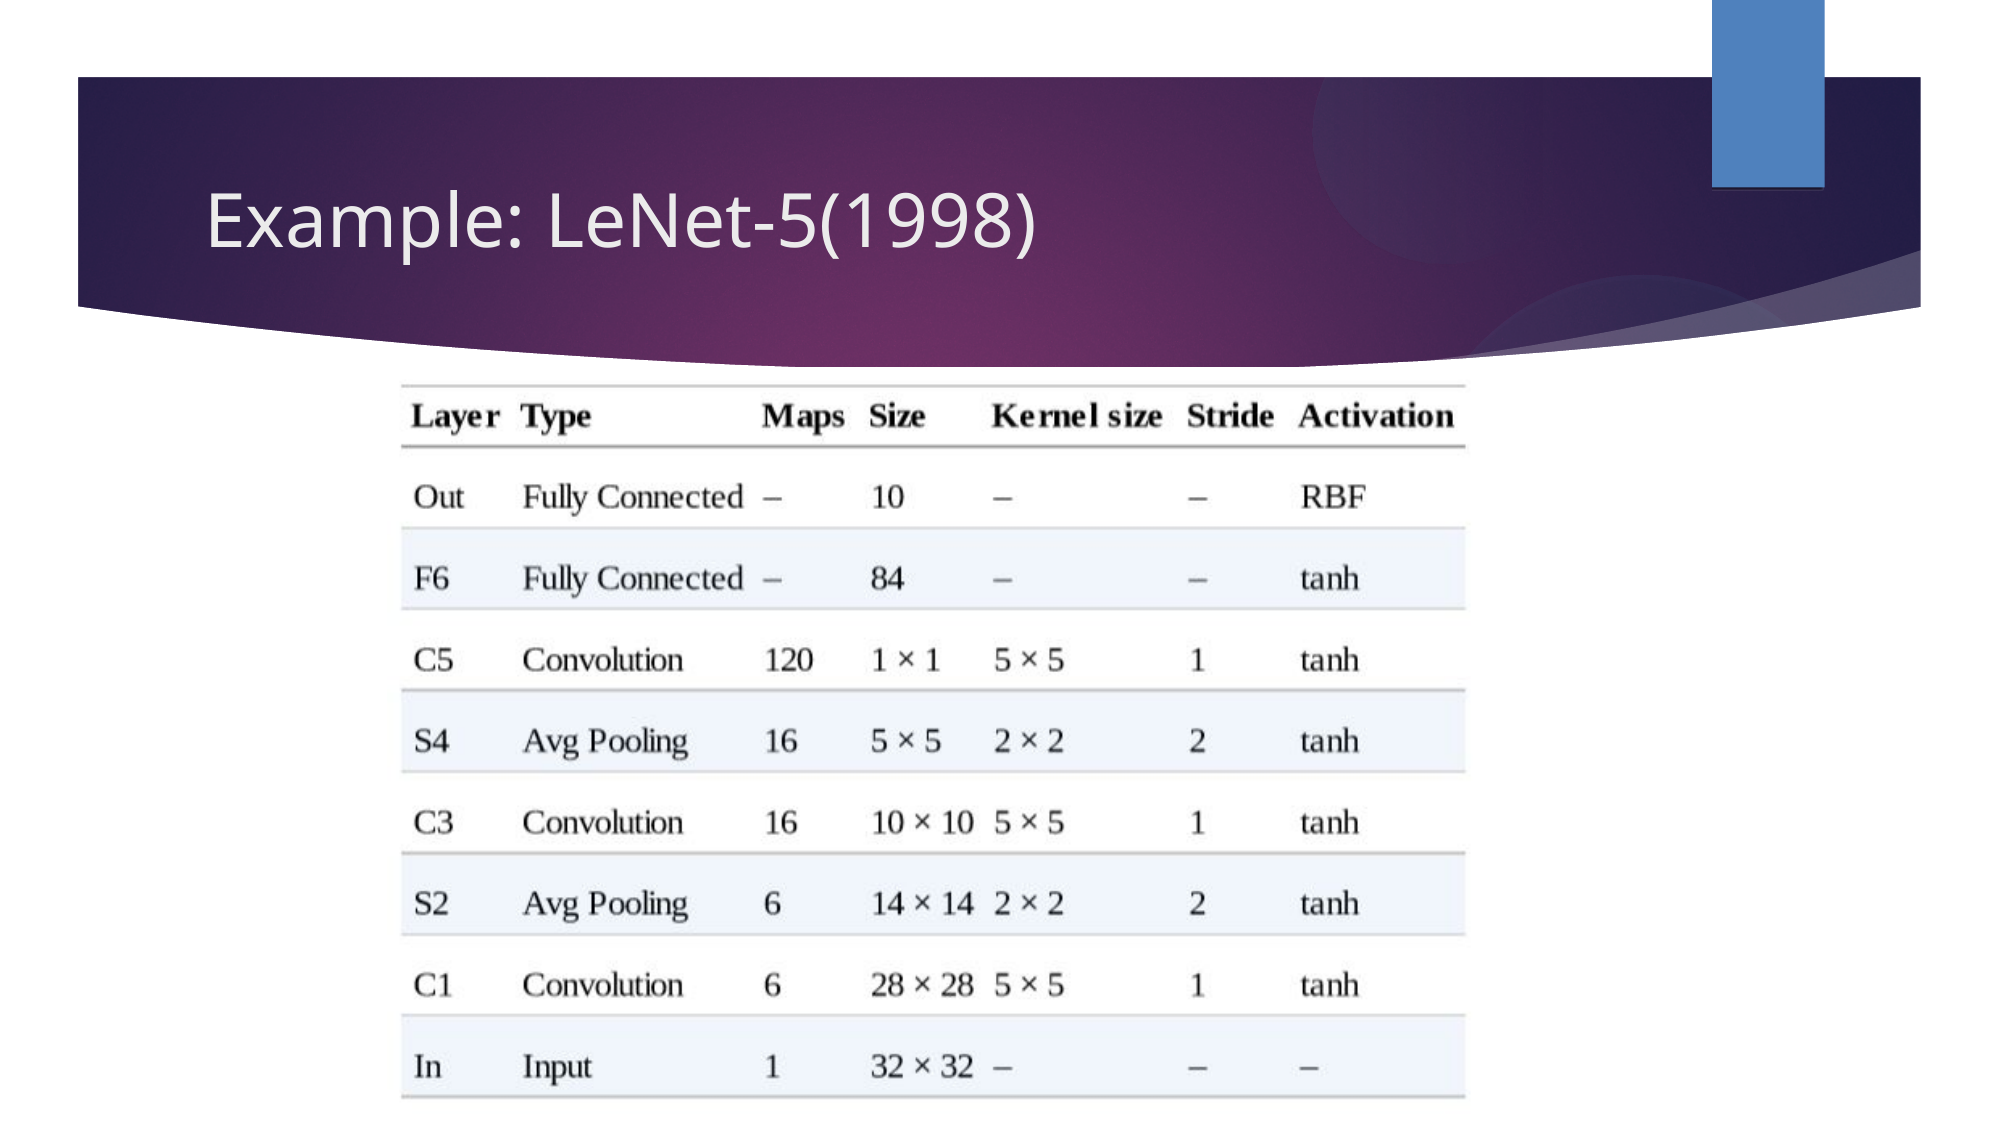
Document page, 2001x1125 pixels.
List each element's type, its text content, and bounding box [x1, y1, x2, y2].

text_box Example: LeNet-5(1998) [189, 159, 1627, 276]
picture [79, 78, 1920, 1114]
